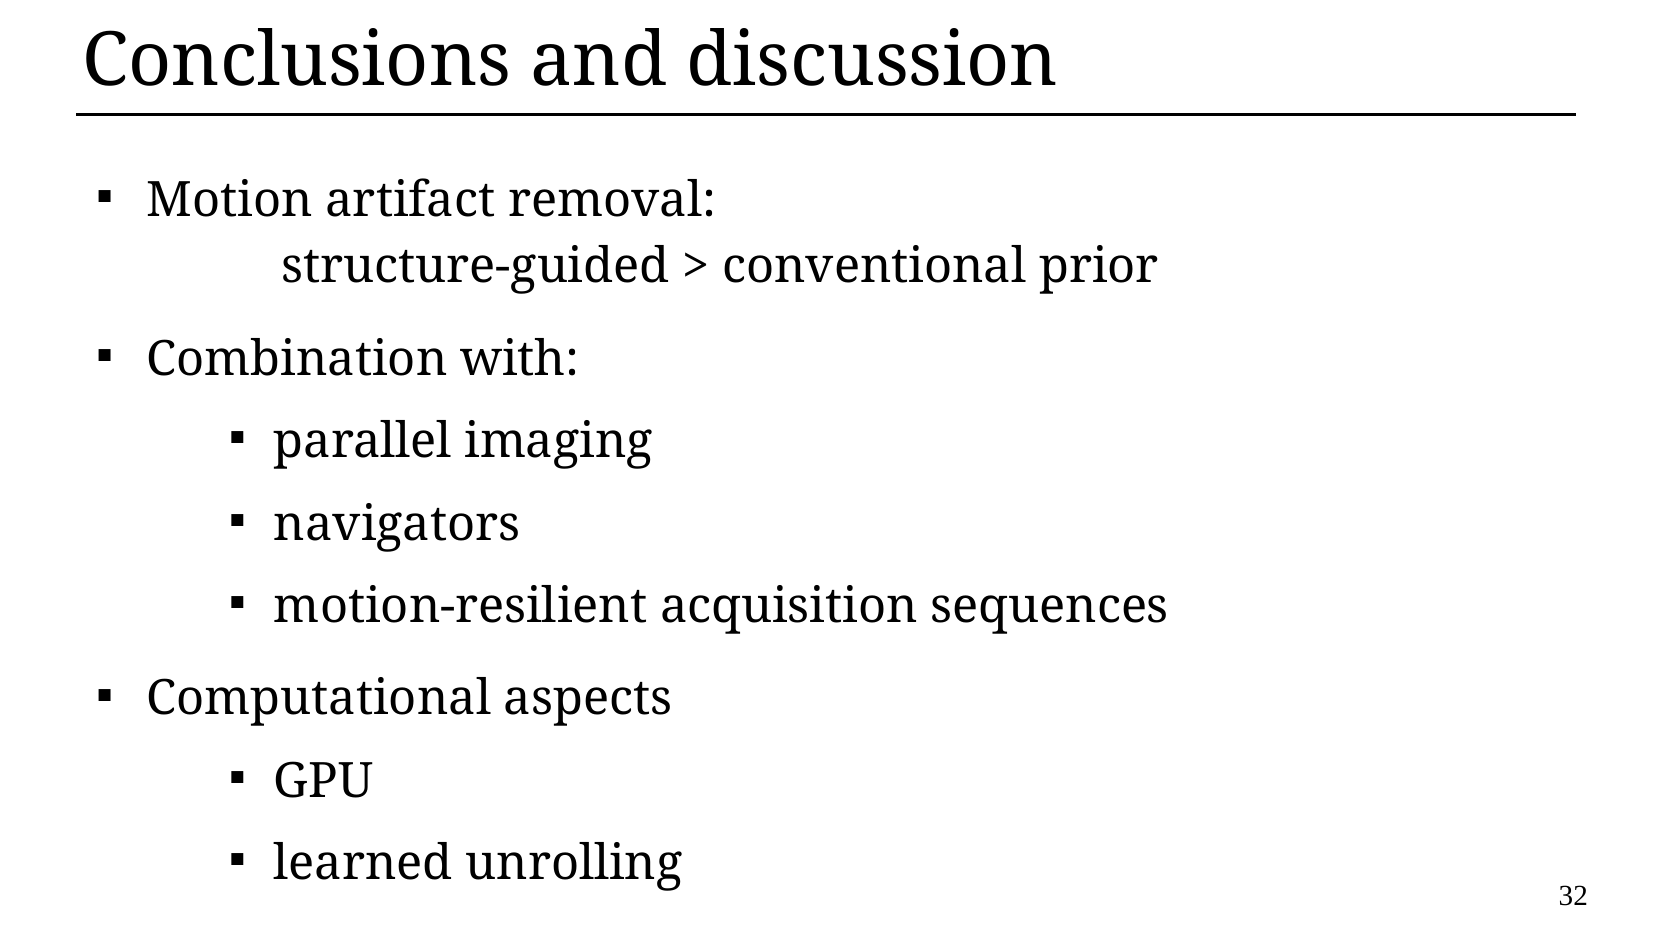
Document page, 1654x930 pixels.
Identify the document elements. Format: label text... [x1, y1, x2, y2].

list Motion artifact removal: structure-guided > conventional prior Combination with: parallel imaging navigators motion-resilient acquisition sequences Computational aspects GPU learned unrolling [82, 164, 1571, 898]
title Conclusions and discussion [82, 7, 1571, 105]
